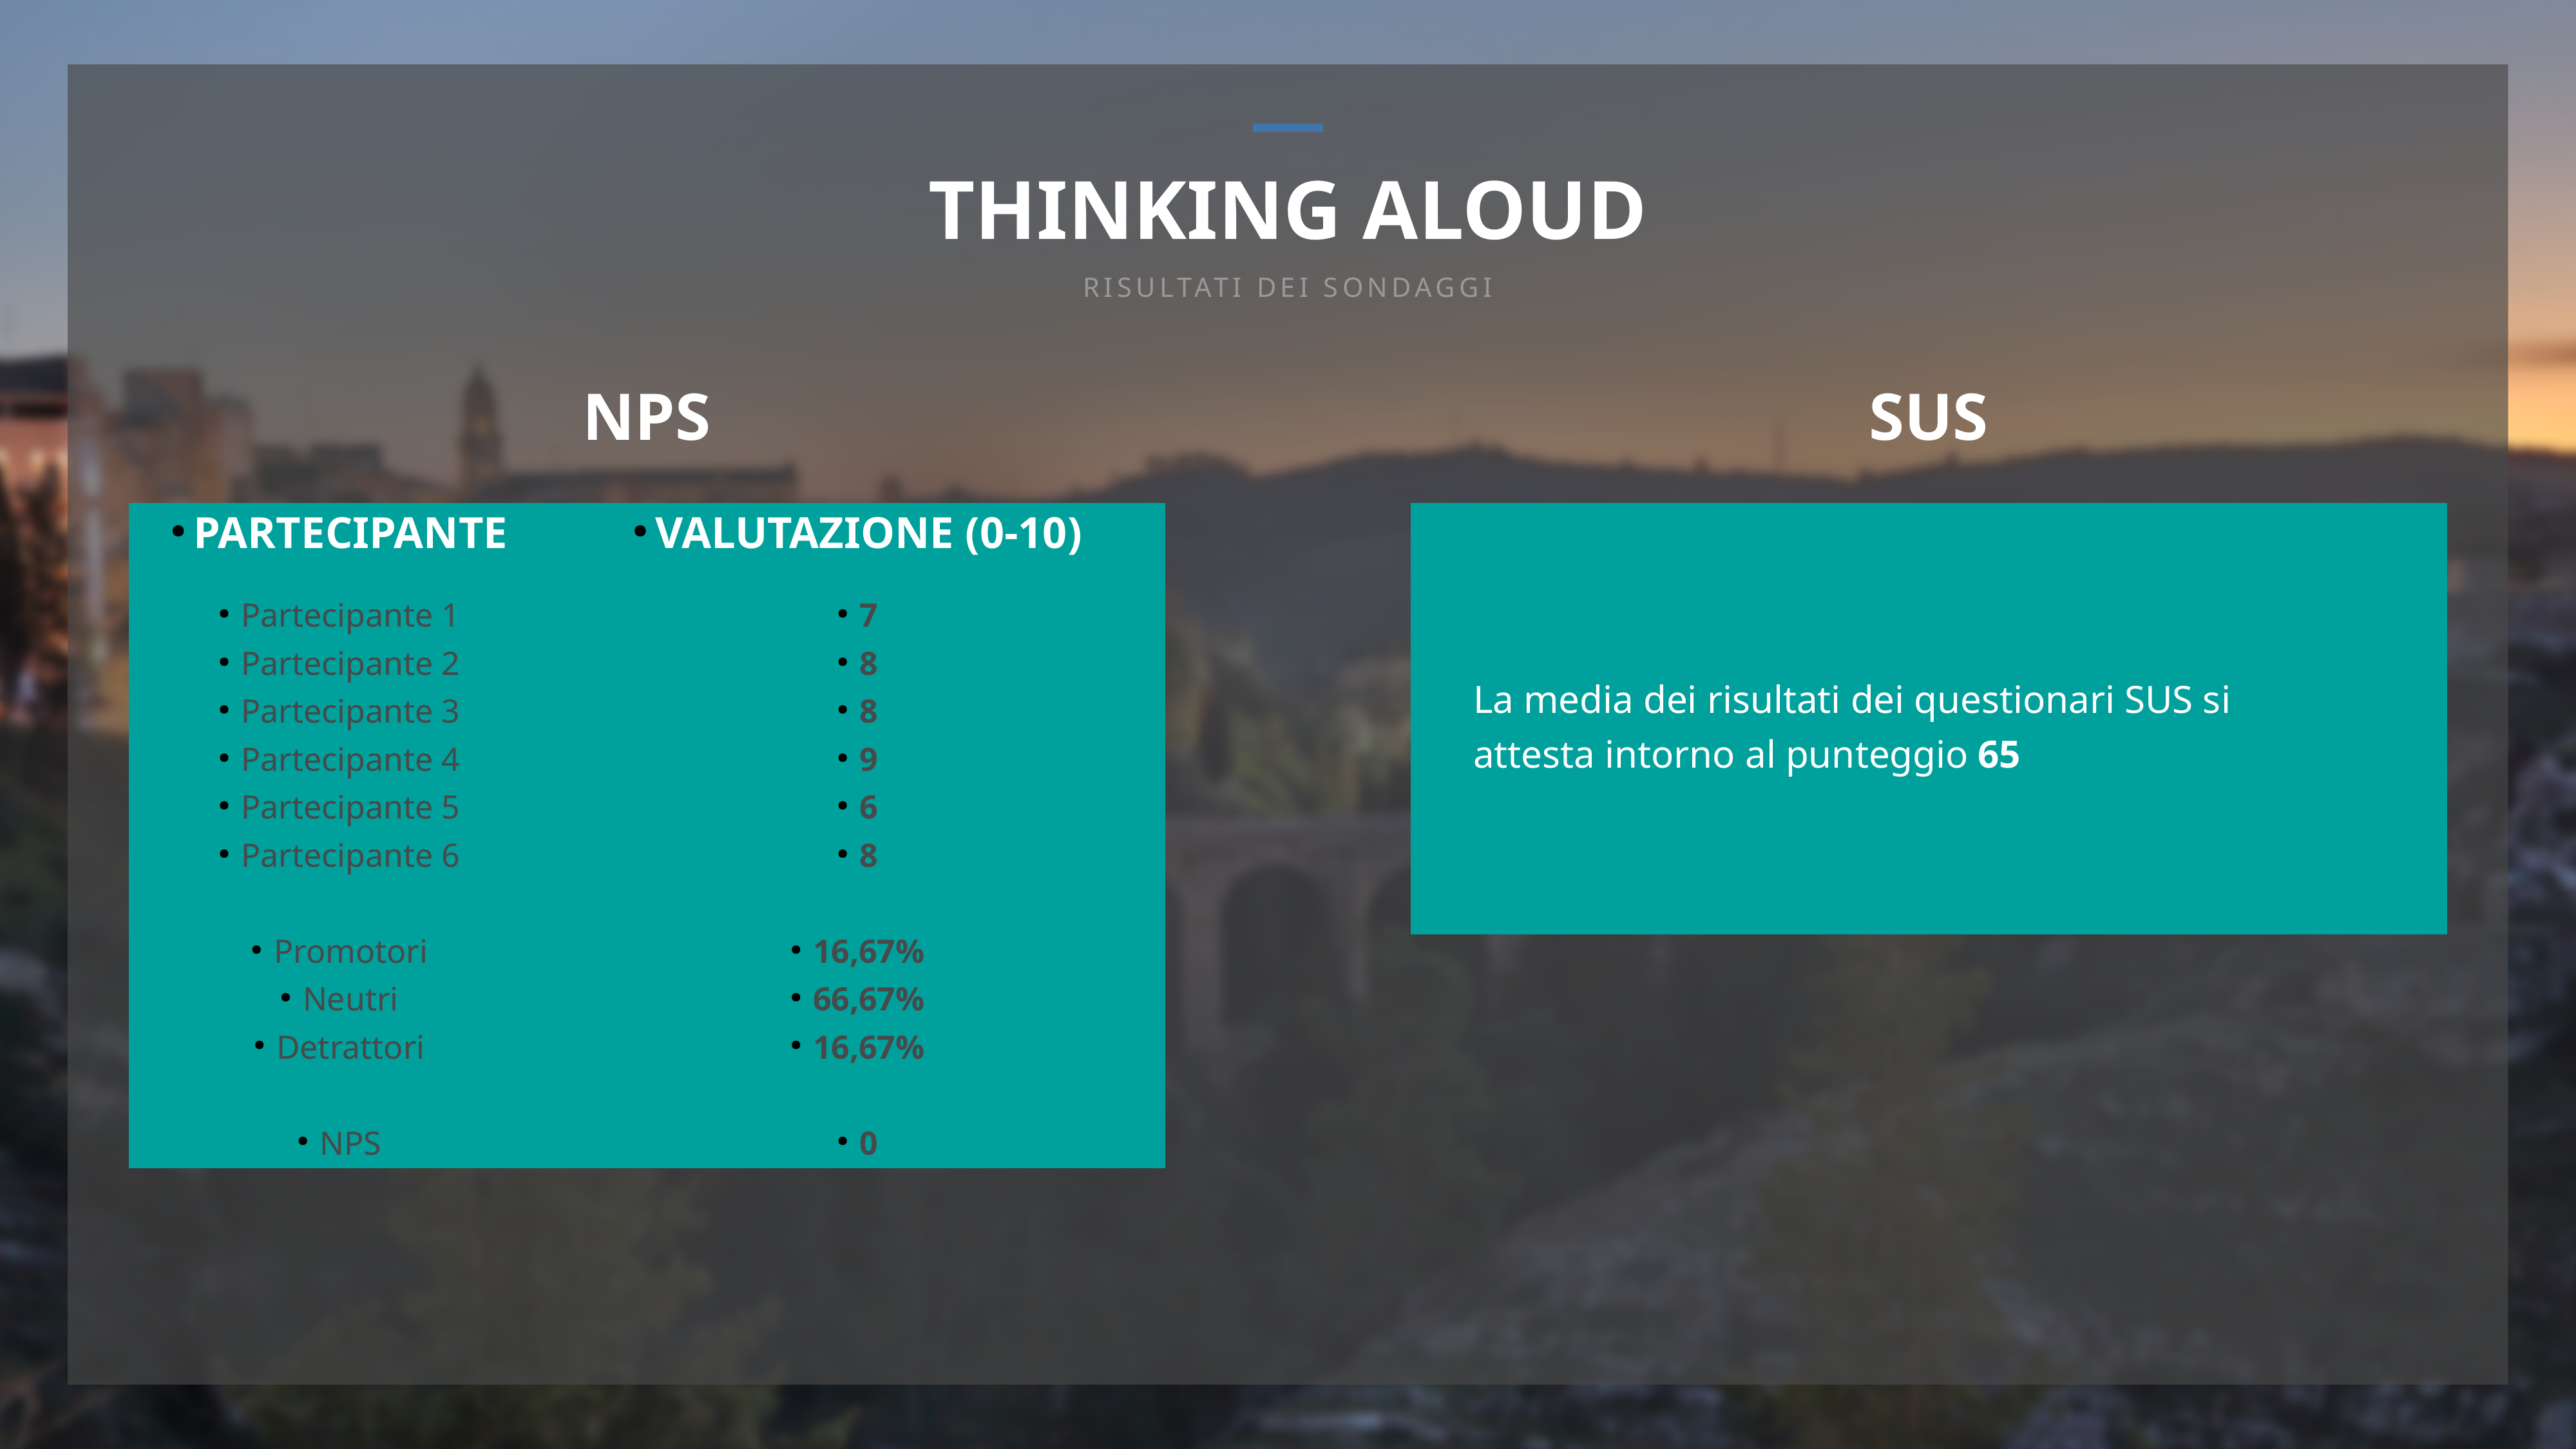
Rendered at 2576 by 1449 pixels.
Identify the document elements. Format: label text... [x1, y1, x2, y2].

table_cell 16,67% [549, 1025, 1165, 1072]
table_cell 0 [549, 1121, 1165, 1168]
table_cell 8 [549, 833, 1165, 880]
table_cell Partecipante 4 [129, 737, 549, 784]
table_cell Partecipante 5 [129, 784, 549, 833]
picture [0, 0, 2576, 1449]
table_cell 16,67% [549, 929, 1165, 976]
table_cell Partecipante 6 [129, 833, 549, 880]
table_cell Promotori [129, 929, 549, 976]
table_cell [129, 1072, 549, 1121]
table_cell Neutri [129, 976, 549, 1025]
table_cell Partecipante 3 [129, 688, 549, 737]
table_cell 8 [549, 641, 1165, 688]
text_box La media dei risultati dei questionari SUS si attesta intorno al punteggio 65 [1450, 654, 2362, 784]
table_cell 6 [549, 784, 1165, 833]
text_box SUS [1384, 370, 2473, 459]
table_cell NPS [129, 1121, 549, 1168]
text_box RISULTATI DEI SONDAGGI [1064, 265, 1512, 308]
table_cell Detrattori [129, 1025, 549, 1072]
table_cell [549, 1072, 1165, 1121]
table_cell Partecipante 2 [129, 641, 549, 688]
text_box NPS [102, 370, 1191, 459]
table_cell 7 [549, 592, 1165, 641]
text_box THINKING ALOUD [790, 153, 1786, 261]
table_header VALUTAZIONE (0-10) [549, 503, 1165, 592]
table_cell 9 [549, 737, 1165, 784]
table_header PARTECIPANTE [129, 503, 549, 592]
table_cell [129, 880, 549, 929]
table_cell 8 [549, 688, 1165, 737]
table_cell [549, 880, 1165, 929]
table_cell Partecipante 1 [129, 592, 549, 641]
text_box [68, 64, 2508, 1385]
table_cell 66,67% [549, 976, 1165, 1025]
